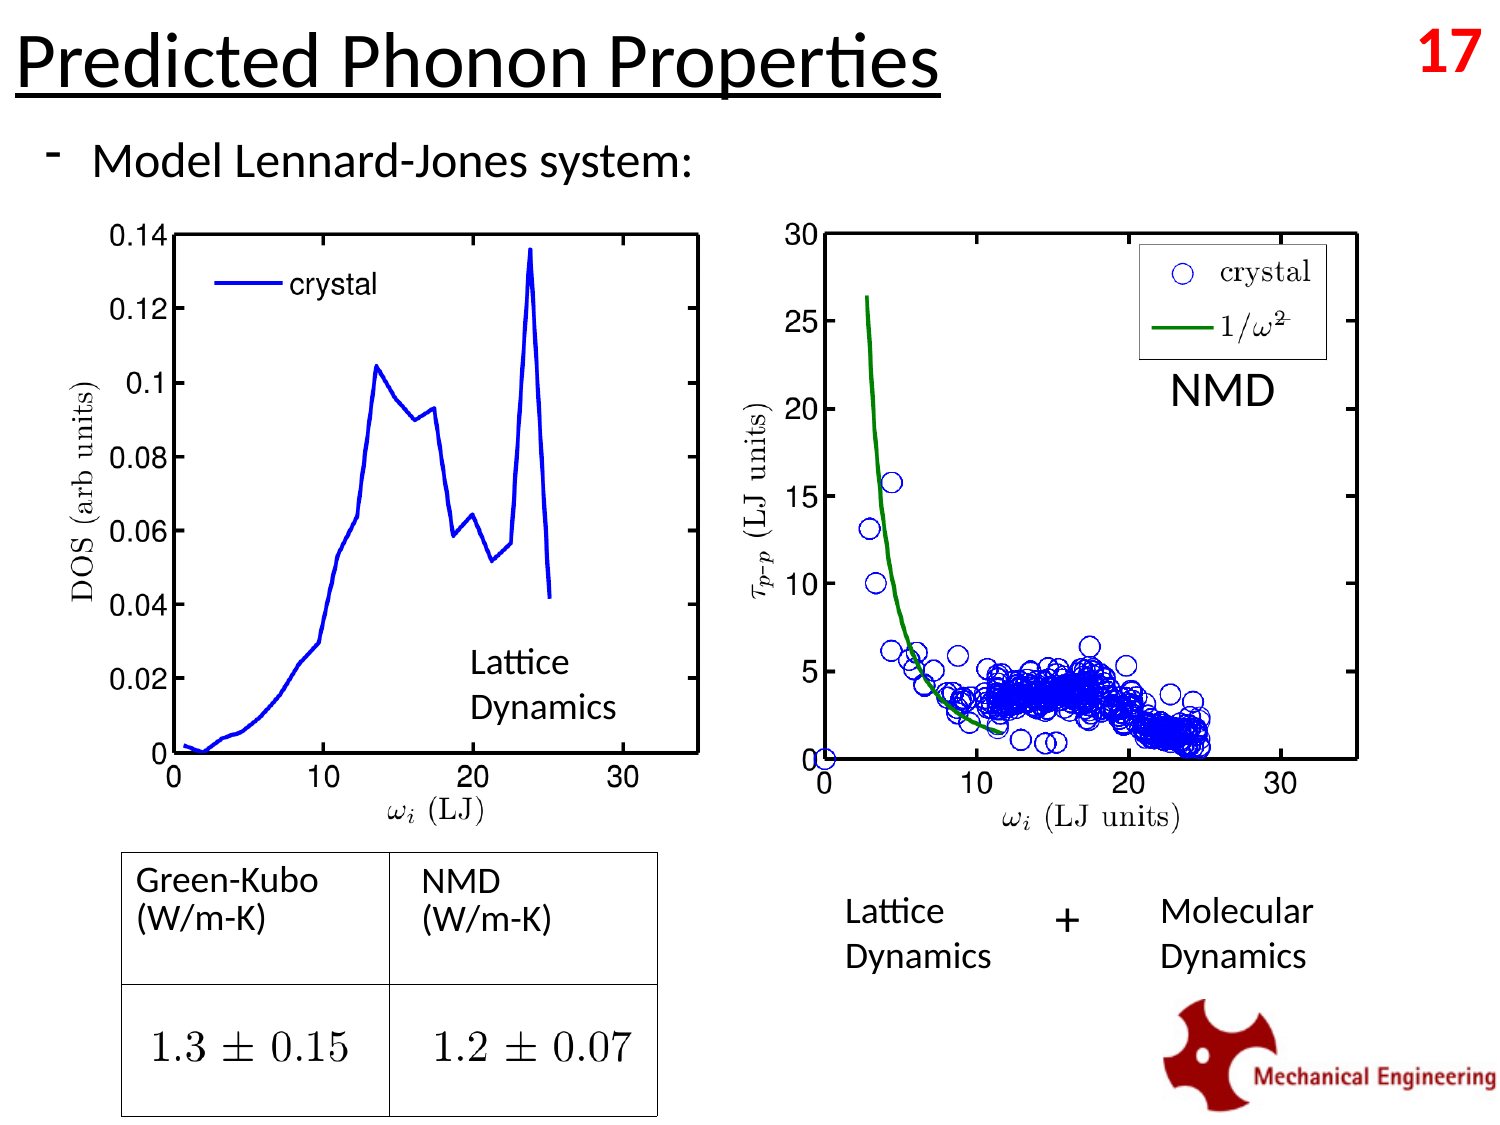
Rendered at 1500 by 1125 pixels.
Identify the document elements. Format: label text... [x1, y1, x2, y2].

picture [53, 207, 1404, 840]
text_box Molecular Dynamics [1110, 879, 1456, 984]
table_cell [390, 985, 657, 1116]
text_box Lattice Dynamics [420, 629, 676, 735]
text_box NMD (W/m-K) [406, 857, 611, 960]
text_box 17 [1400, 0, 1499, 93]
text_box + [1005, 879, 1165, 955]
text_box Lattice Dynamics [795, 879, 1051, 984]
text_box Green-Kubo (W/m-K) [121, 856, 494, 959]
table_header [390, 853, 657, 984]
picture [401, 1009, 647, 1089]
table_cell [122, 985, 389, 1116]
text_box NMD [1155, 361, 1314, 436]
picture [1162, 999, 1497, 1113]
title Predicted Phonon Properties [0, 0, 1351, 150]
picture [137, 1009, 383, 1089]
table_header [122, 959, 389, 984]
text_box Model Lennard-Jones system: [30, 120, 1396, 195]
